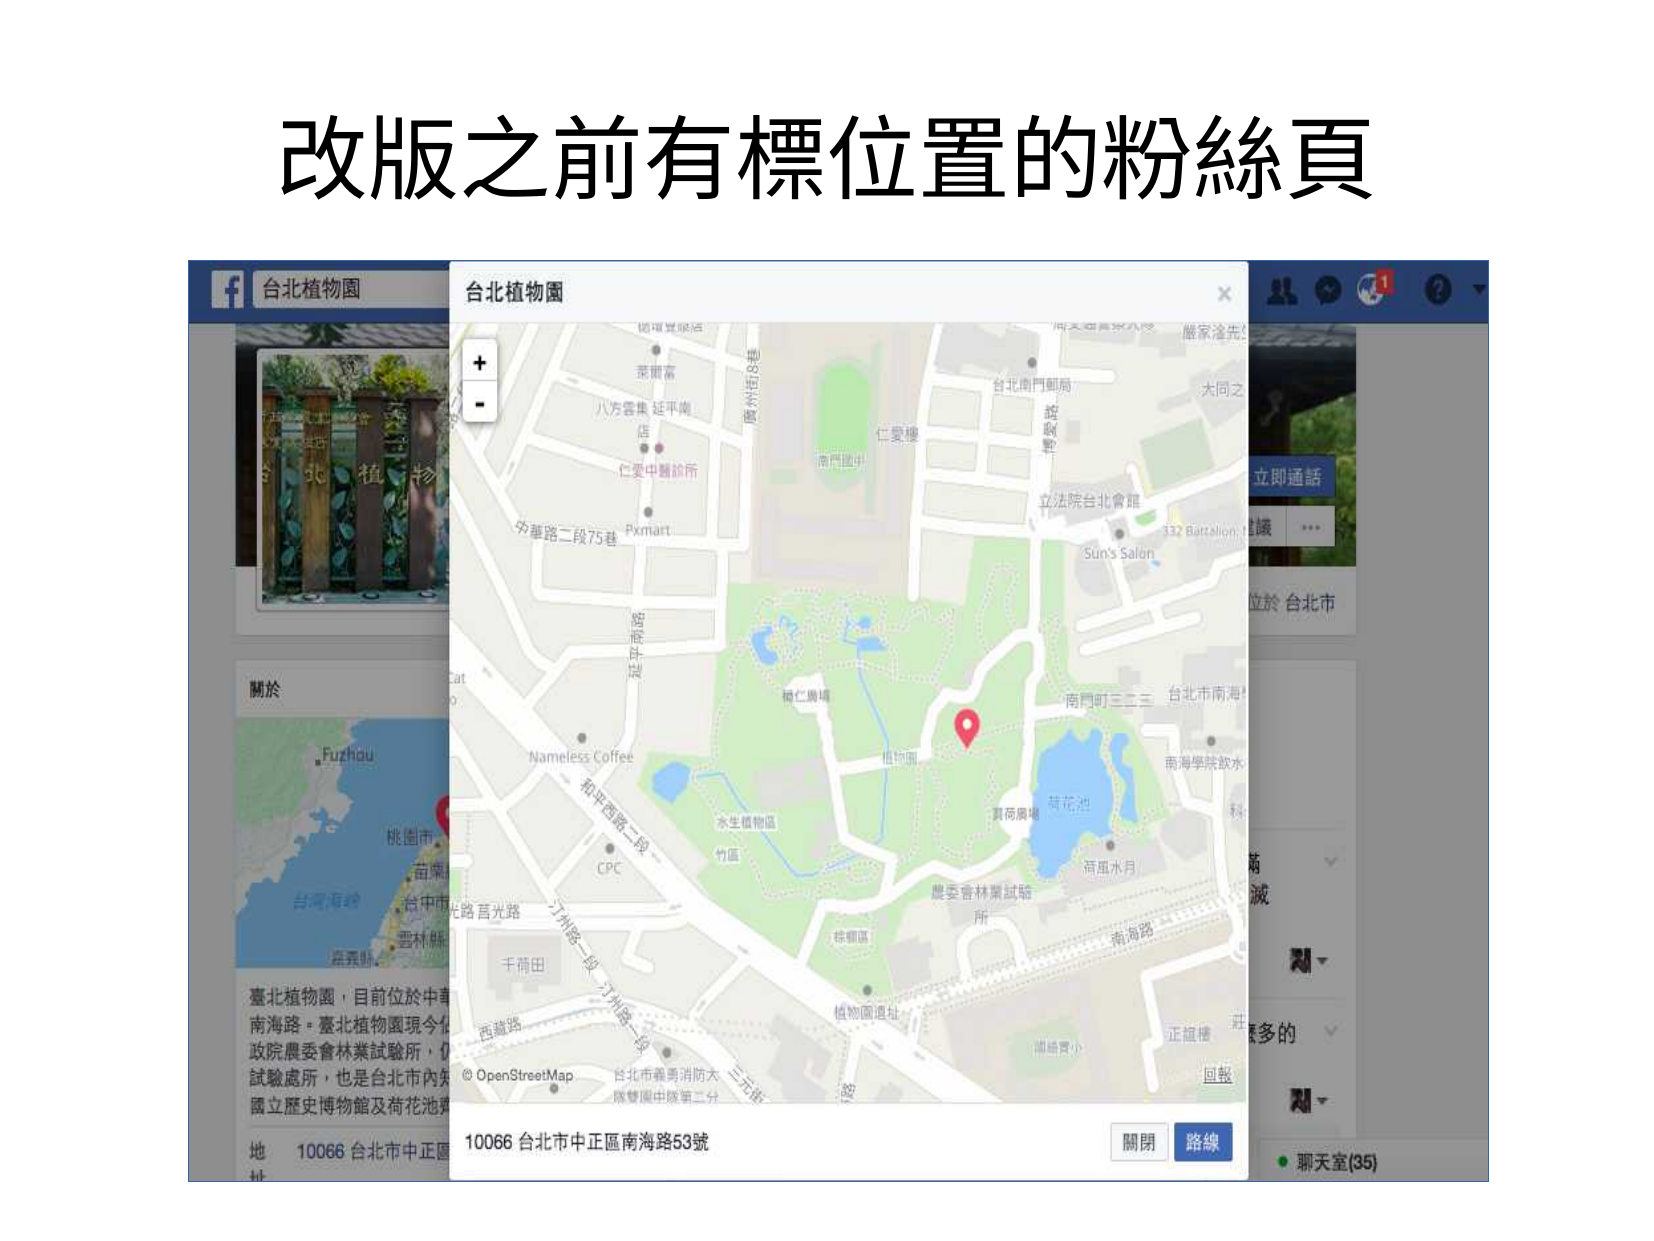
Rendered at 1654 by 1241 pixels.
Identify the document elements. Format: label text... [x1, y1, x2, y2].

title 改版之前有標位置的粉絲頁 [82, 49, 1571, 257]
picture [188, 260, 1489, 1182]
